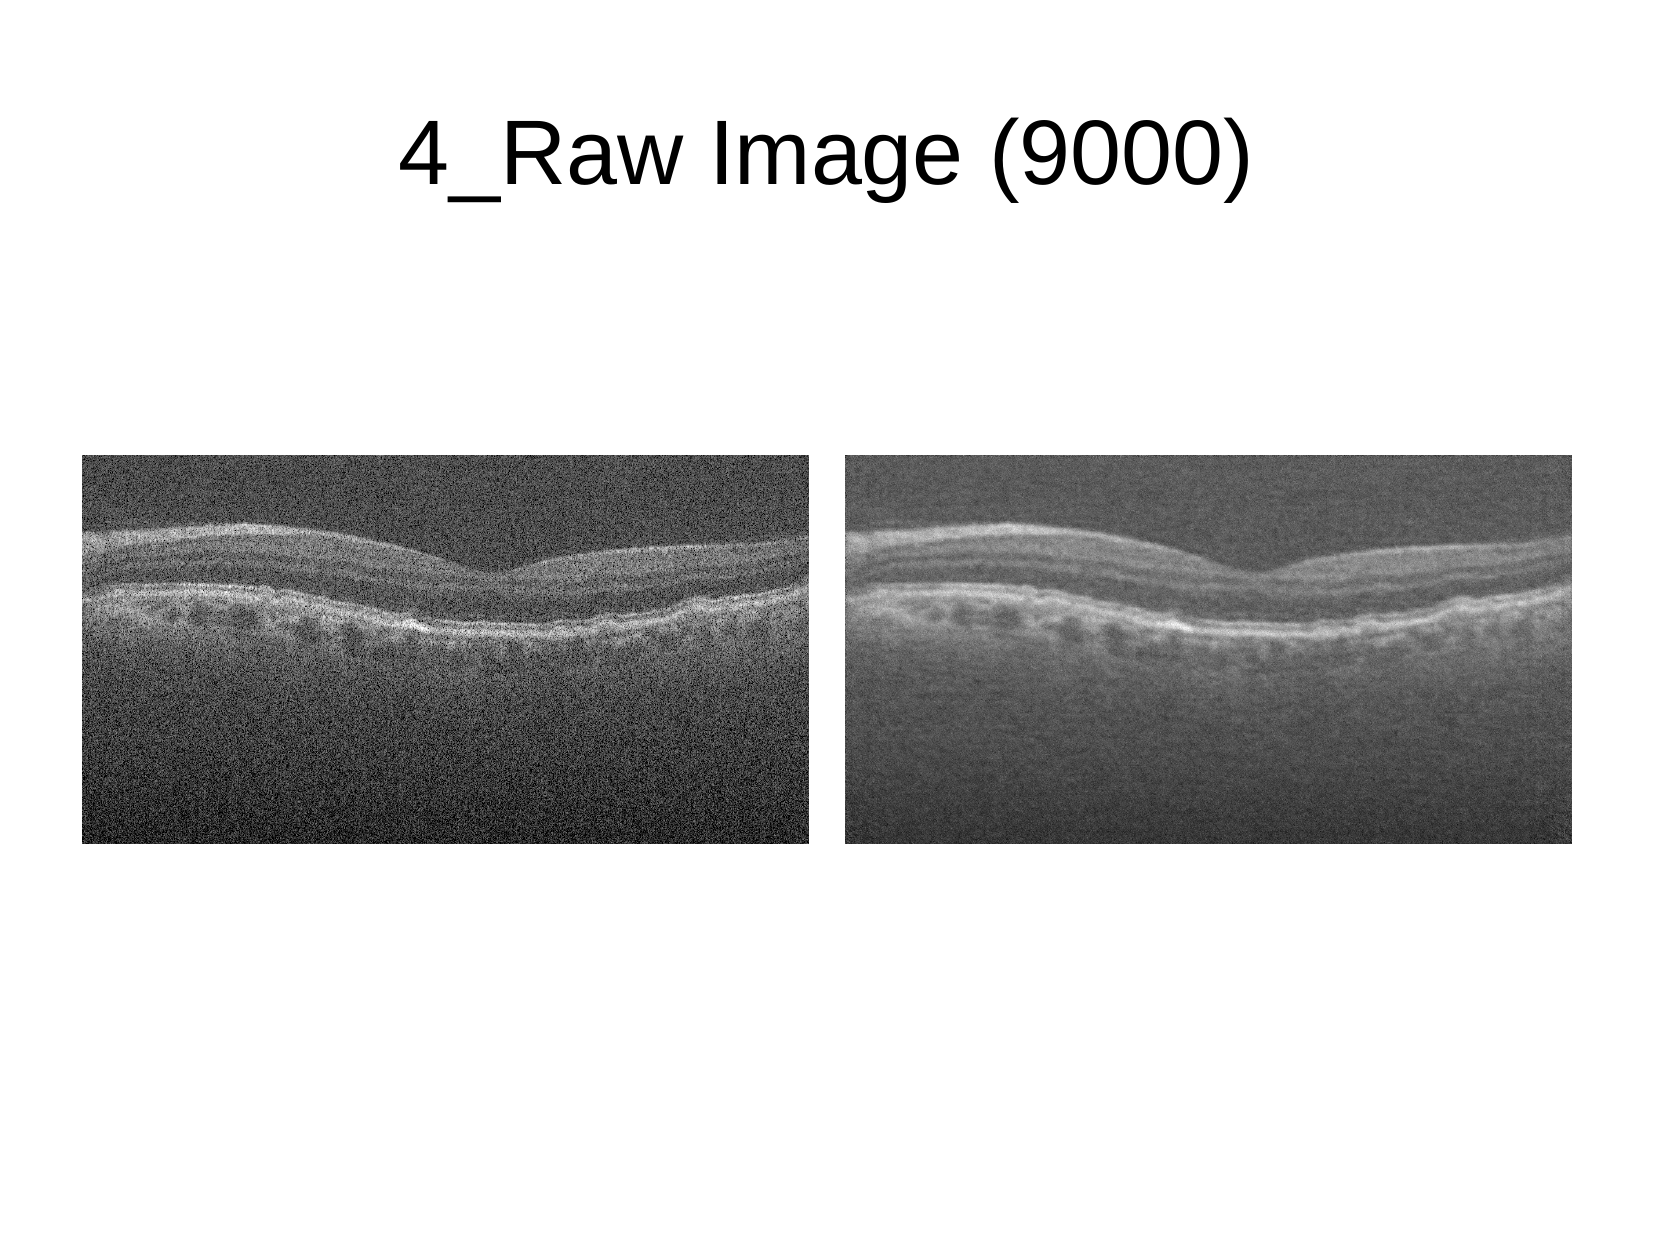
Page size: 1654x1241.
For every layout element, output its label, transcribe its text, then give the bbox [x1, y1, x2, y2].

title 4_Raw Image (9000) [82, 49, 1571, 257]
picture [82, 455, 809, 845]
picture [845, 455, 1572, 845]
